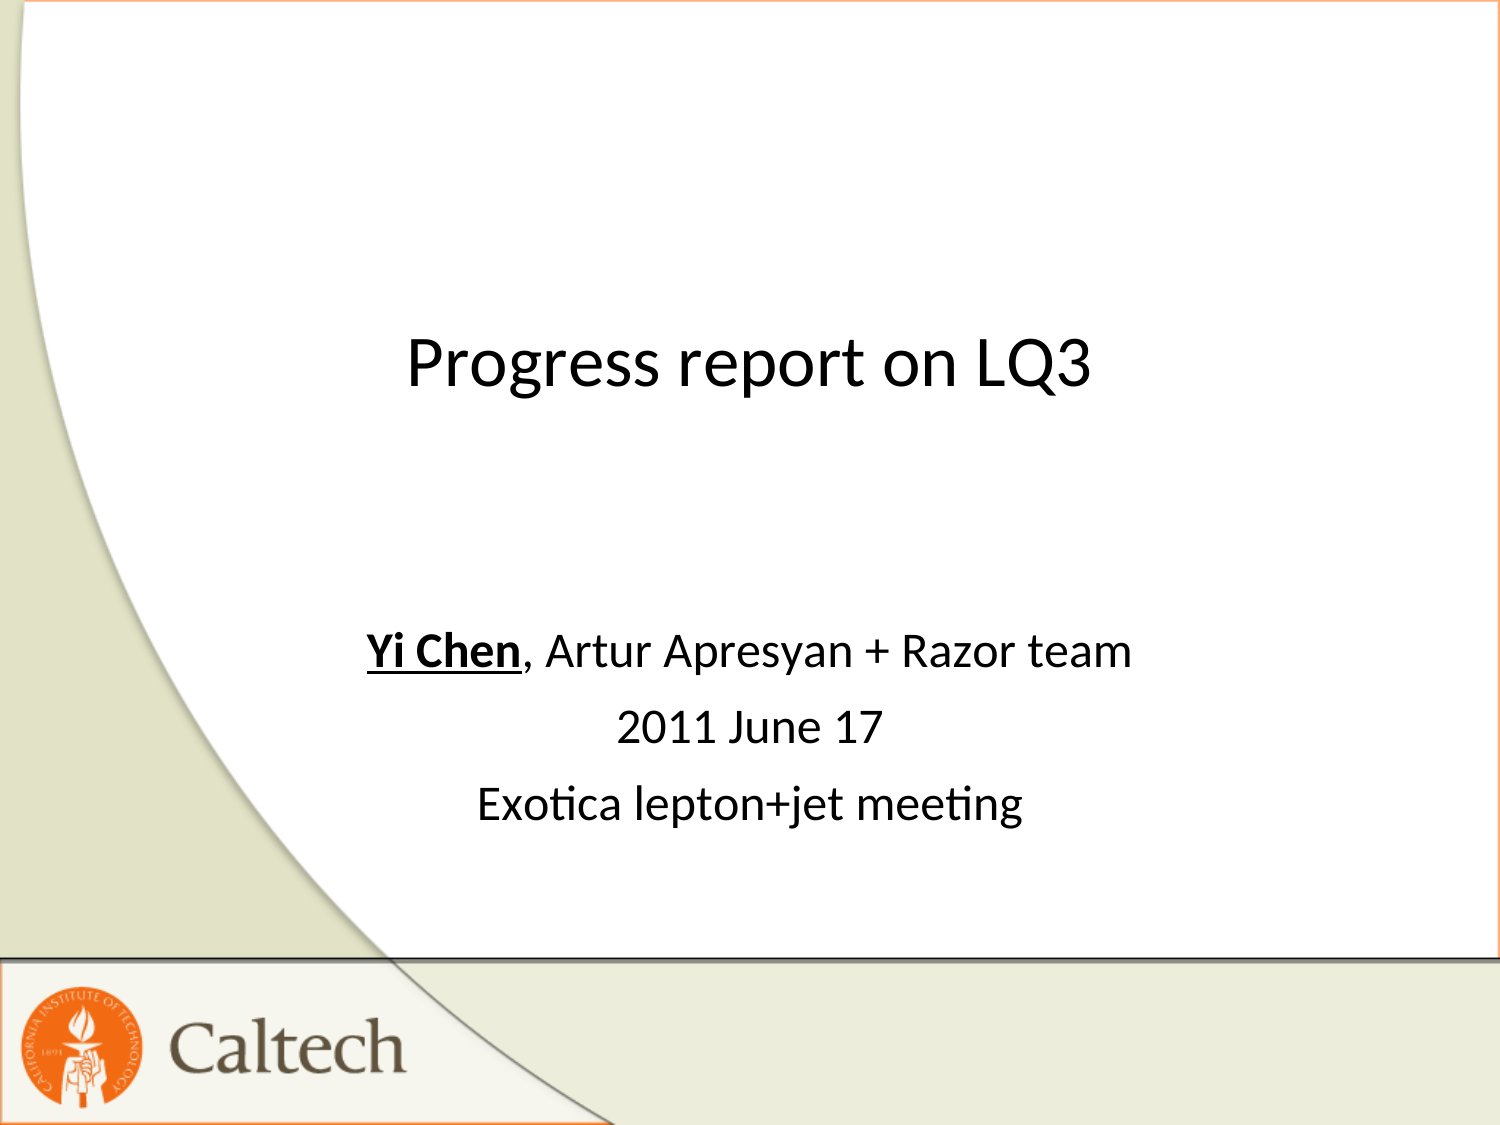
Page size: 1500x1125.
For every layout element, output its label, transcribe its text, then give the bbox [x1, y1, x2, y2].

title Progress report on LQ3 [75, 231, 1426, 450]
picture [0, 0, 1500, 1125]
subtitle Yi Chen, Artur Apresyan + Razor team 2011 June 17 Exotica lepton+jet meeting [75, 450, 1426, 998]
